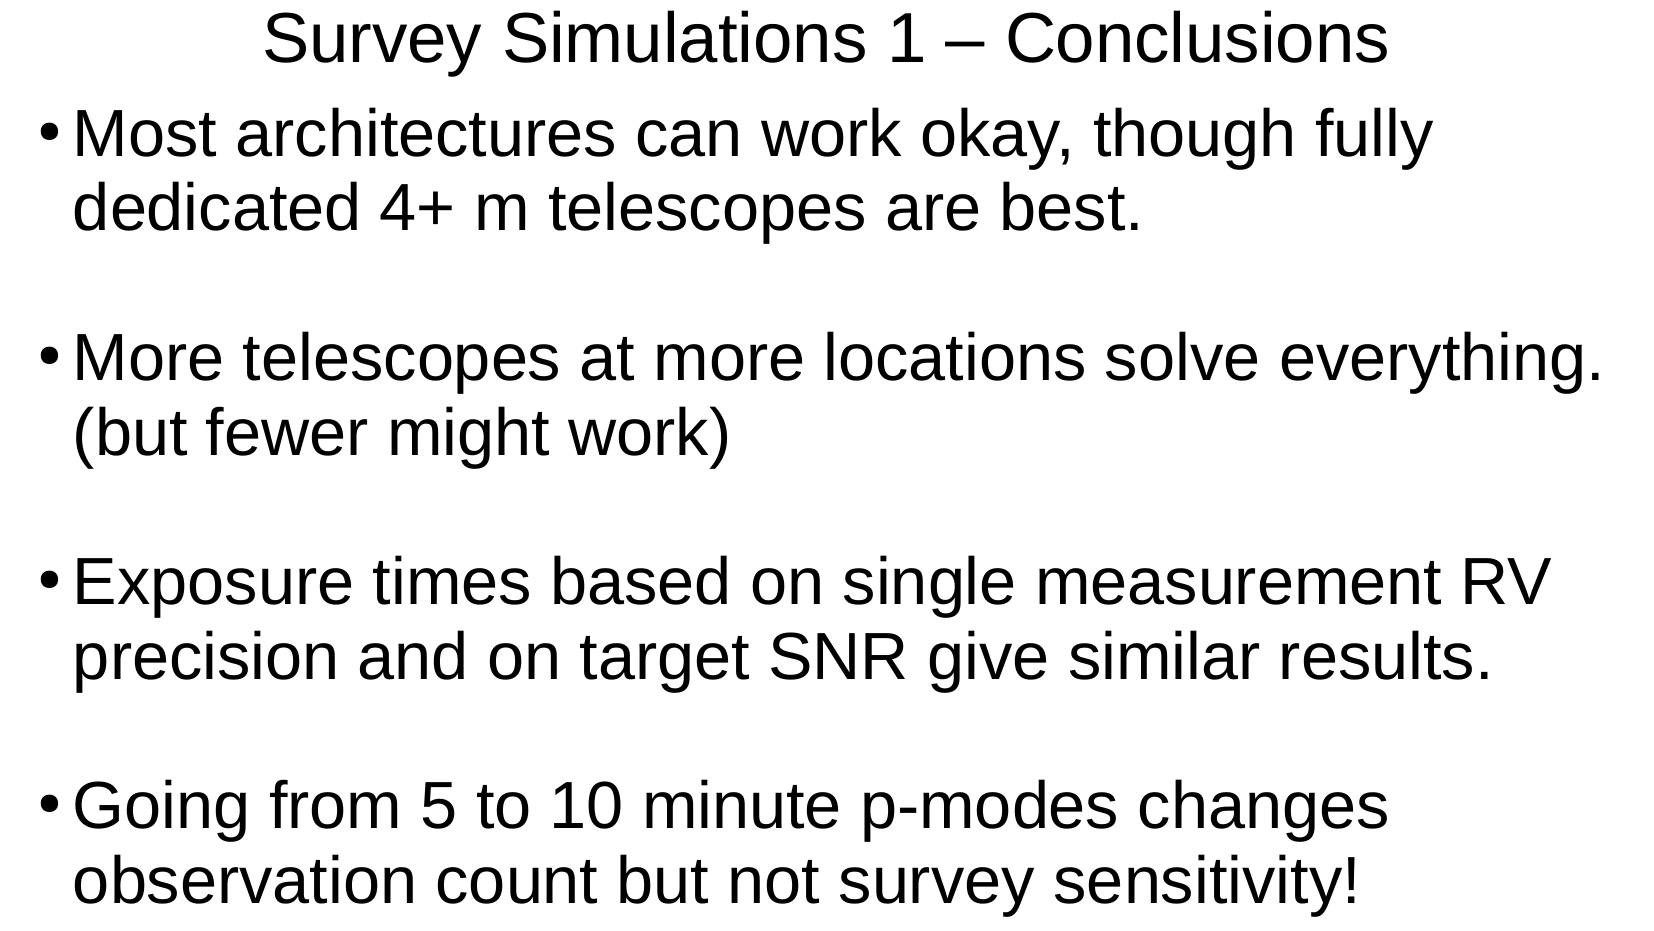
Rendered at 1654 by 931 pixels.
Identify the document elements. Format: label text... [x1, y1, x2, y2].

title Survey Simulations 1 – Conclusions [0, 0, 1654, 78]
subtitle Most architectures can work okay, though fully dedicated 4+ m telescopes are best. More telescopes at more locations solve everything. (but fewer might work) Exposure times based on single measurement RV precision and on target SNR give similar results. Going from 5 to 10 minute p-modes changes observation count but not survey sensitivity! [37, 76, 1613, 931]
